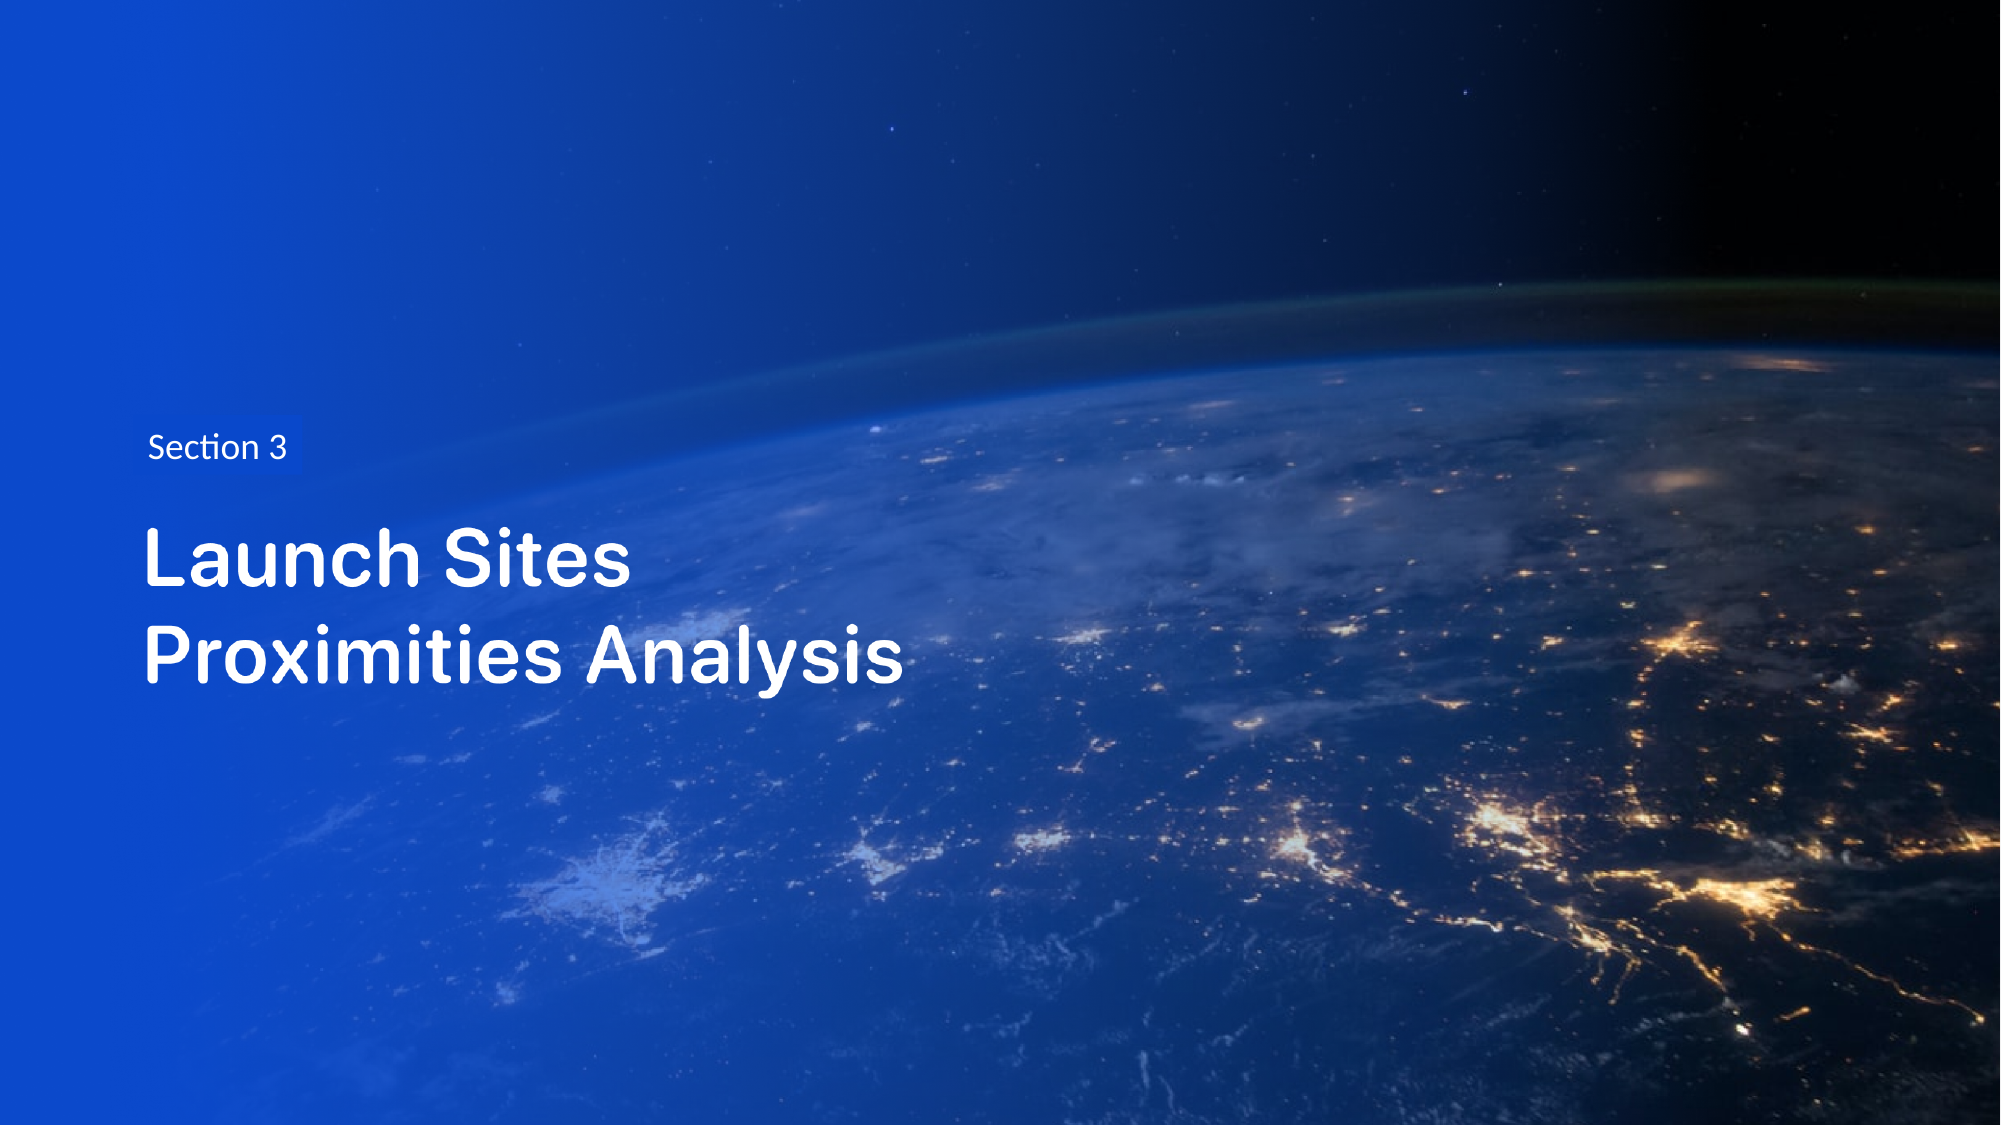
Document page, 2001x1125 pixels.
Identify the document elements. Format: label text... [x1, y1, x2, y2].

picture [0, 0, 2001, 1125]
text_box Section 3 [133, 414, 303, 475]
